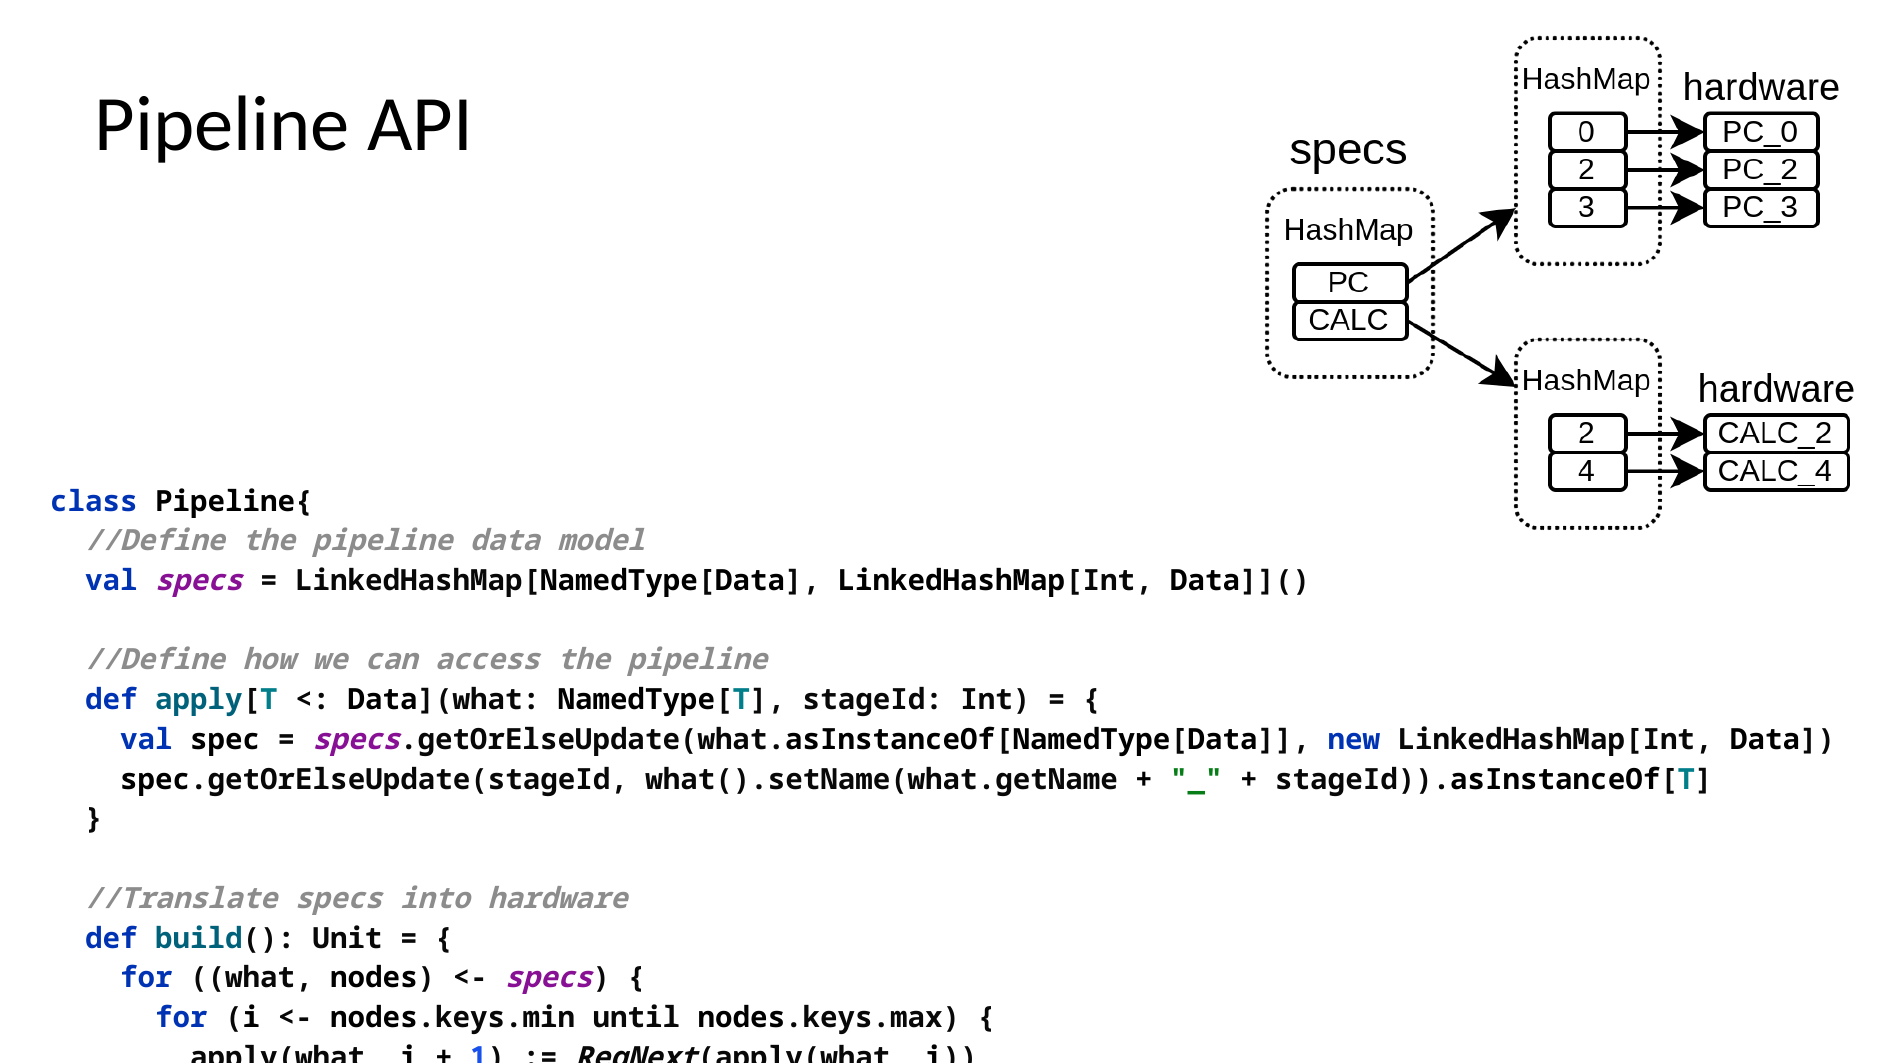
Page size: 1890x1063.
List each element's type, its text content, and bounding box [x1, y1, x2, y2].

picture [1197, 0, 1890, 567]
title Pipeline API [94, 42, 1197, 220]
text_box class Pipeline{ //Define the pipeline data model val specs = LinkedHashMap[NamedType[Data], LinkedHashMap[Int, Data]]() //Define how we can access the pipeline def apply[T <: Data](what: NamedType[T], stageId: Int) = { val spec = specs.getOrElseUpdate(what.asInstanceOf[NamedType[Data]], new LinkedHashMap[Int, Data]) spec.getOrElseUpdate(stageId, what().setName(what.getName + "_" + stageId)).asInstanceOf[T] } //Translate specs into hardware def build(): Unit = { for ((what, nodes) <- specs) { for (i <- nodes.keys.min until nodes.keys.max) { apply(what, i + 1) := RegNext(apply(what, i)) } } } } [35, 472, 1890, 1063]
